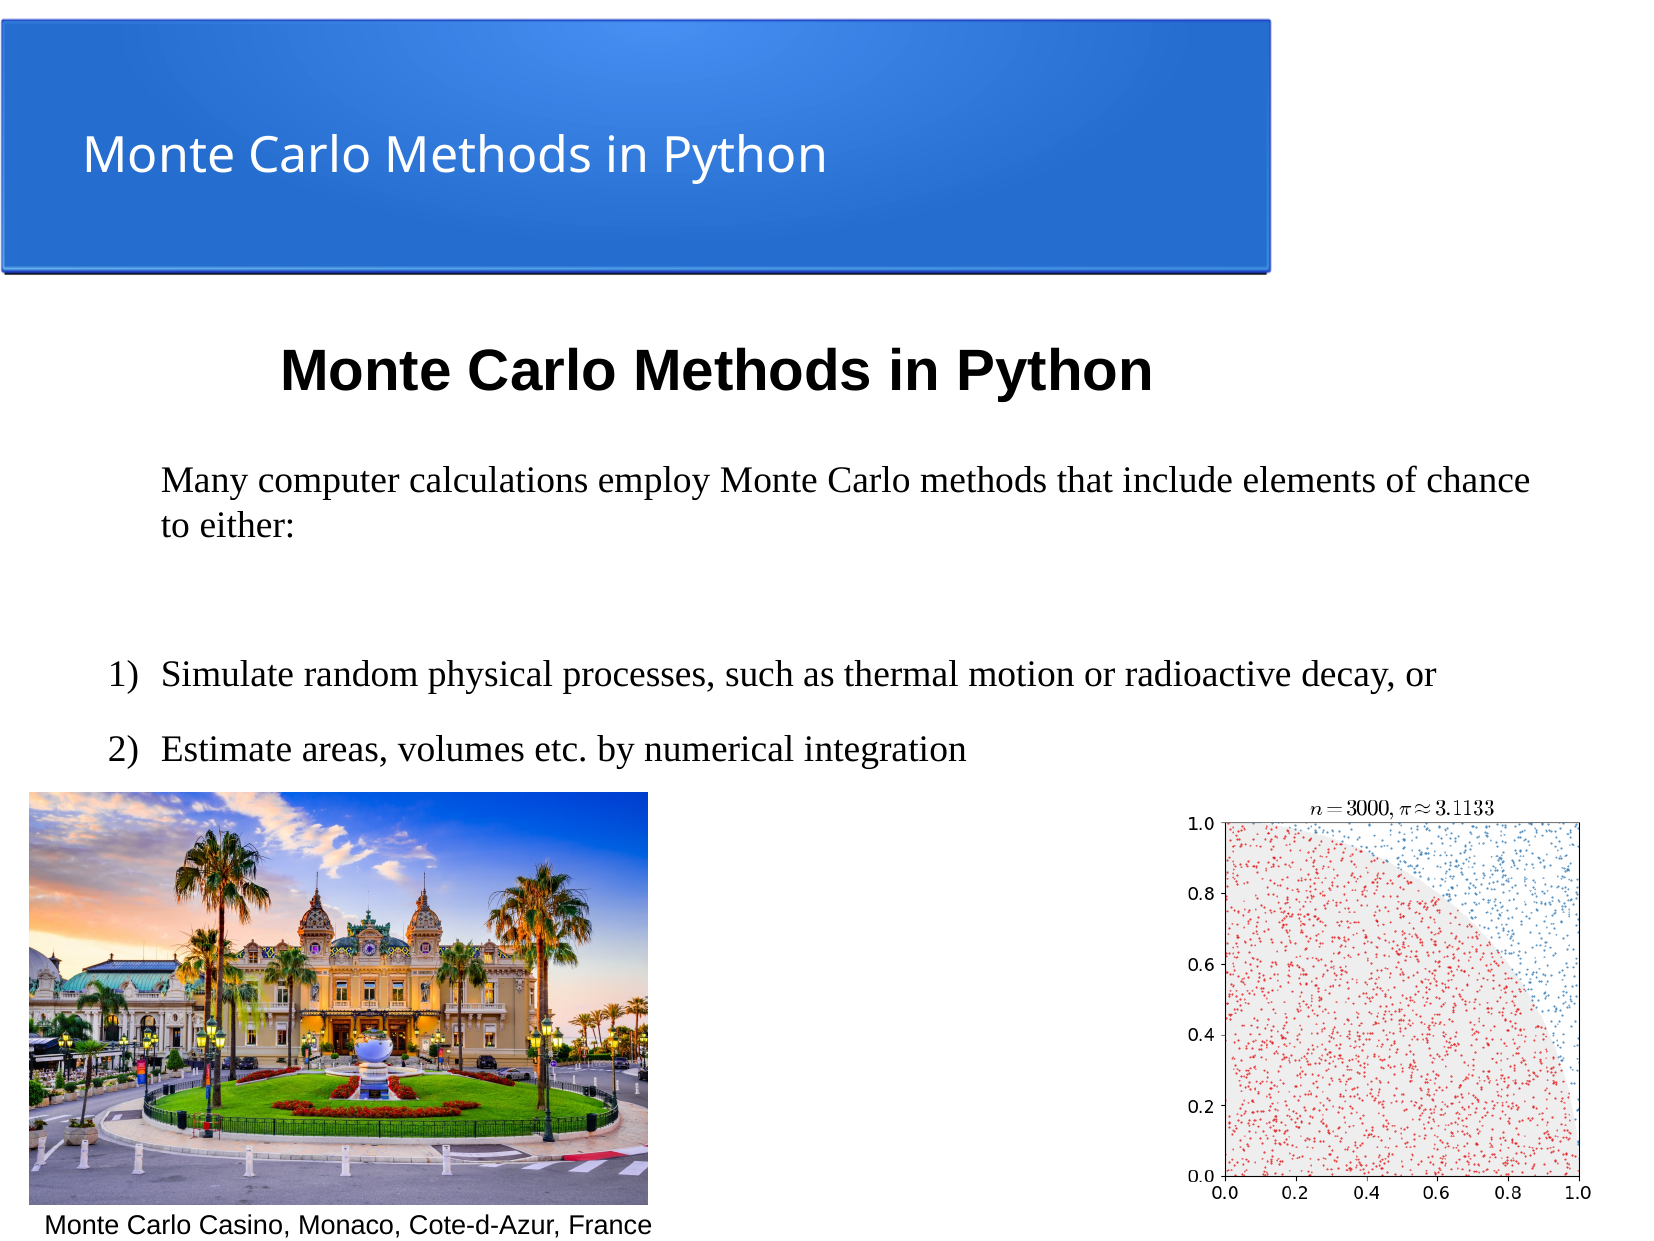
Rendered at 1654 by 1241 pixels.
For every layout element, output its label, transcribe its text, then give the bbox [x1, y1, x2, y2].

text_box Monte Carlo Casino, Monaco, Cote-d-Azur, France [29, 1202, 667, 1241]
text_box Monte Carlo Methods in Python [265, 324, 1397, 405]
picture [29, 792, 648, 1202]
picture [1166, 767, 1625, 1226]
text_box Monte Carlo Methods in Python [82, 49, 1571, 257]
picture [0, 17, 1275, 281]
text_box Many computer calculations employ Monte Carlo methods that include elements of chance to either: Simulate random physical processes, such as thermal motion or radioactive decay, or Estimate areas, volumes etc. by numerical integration [90, 455, 1571, 1131]
